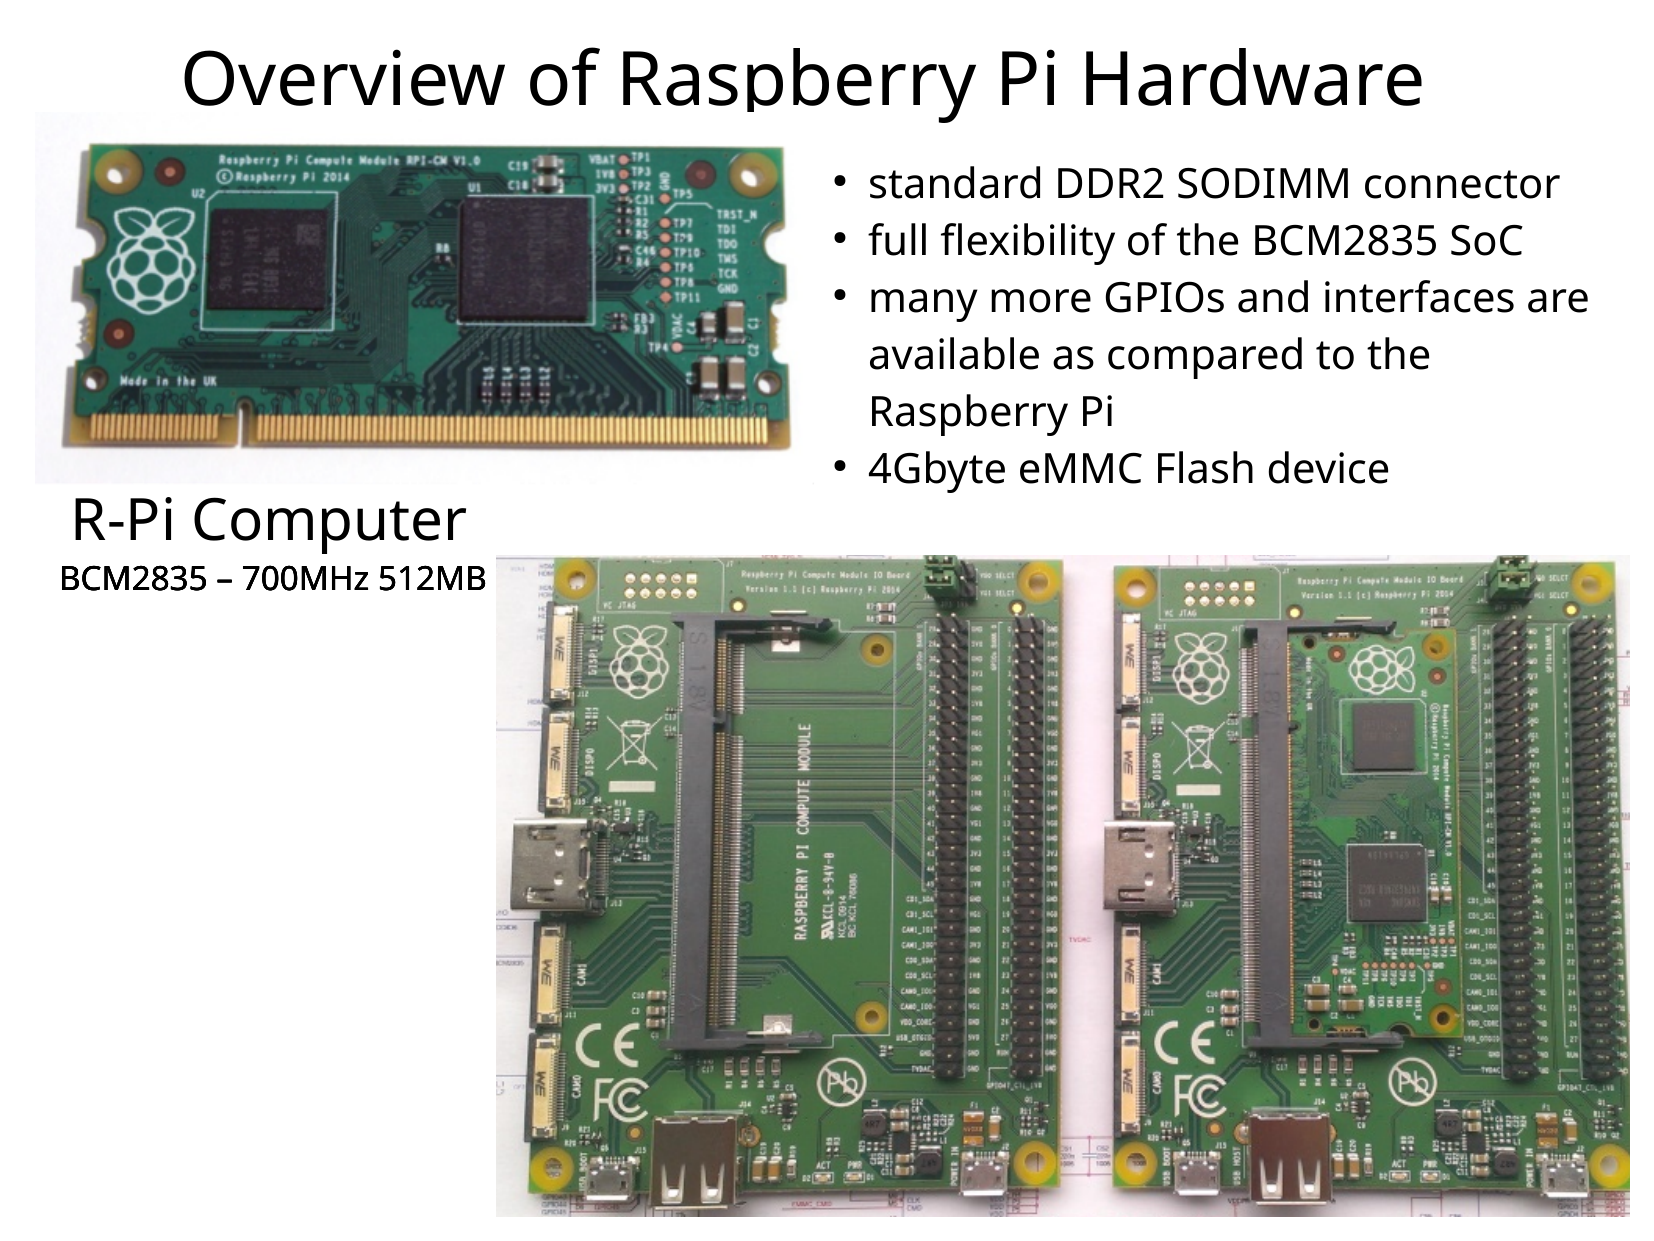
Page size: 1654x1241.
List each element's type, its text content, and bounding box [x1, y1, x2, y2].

title Overview of Raspberry Pi Hardware [59, 35, 1548, 118]
picture [35, 112, 815, 485]
text_box BCM2835 – 700MHz 512MB [59, 555, 562, 591]
picture [496, 555, 1630, 1217]
text_box standard DDR2 SODIMM connector full flexibility of the BCM2835 SoC many more GPIOs and interfaces are available as compared to the Raspberry Pi 4Gbyte eMMC Flash device [832, 153, 1595, 497]
text_box R-Pi Computer [70, 485, 532, 555]
